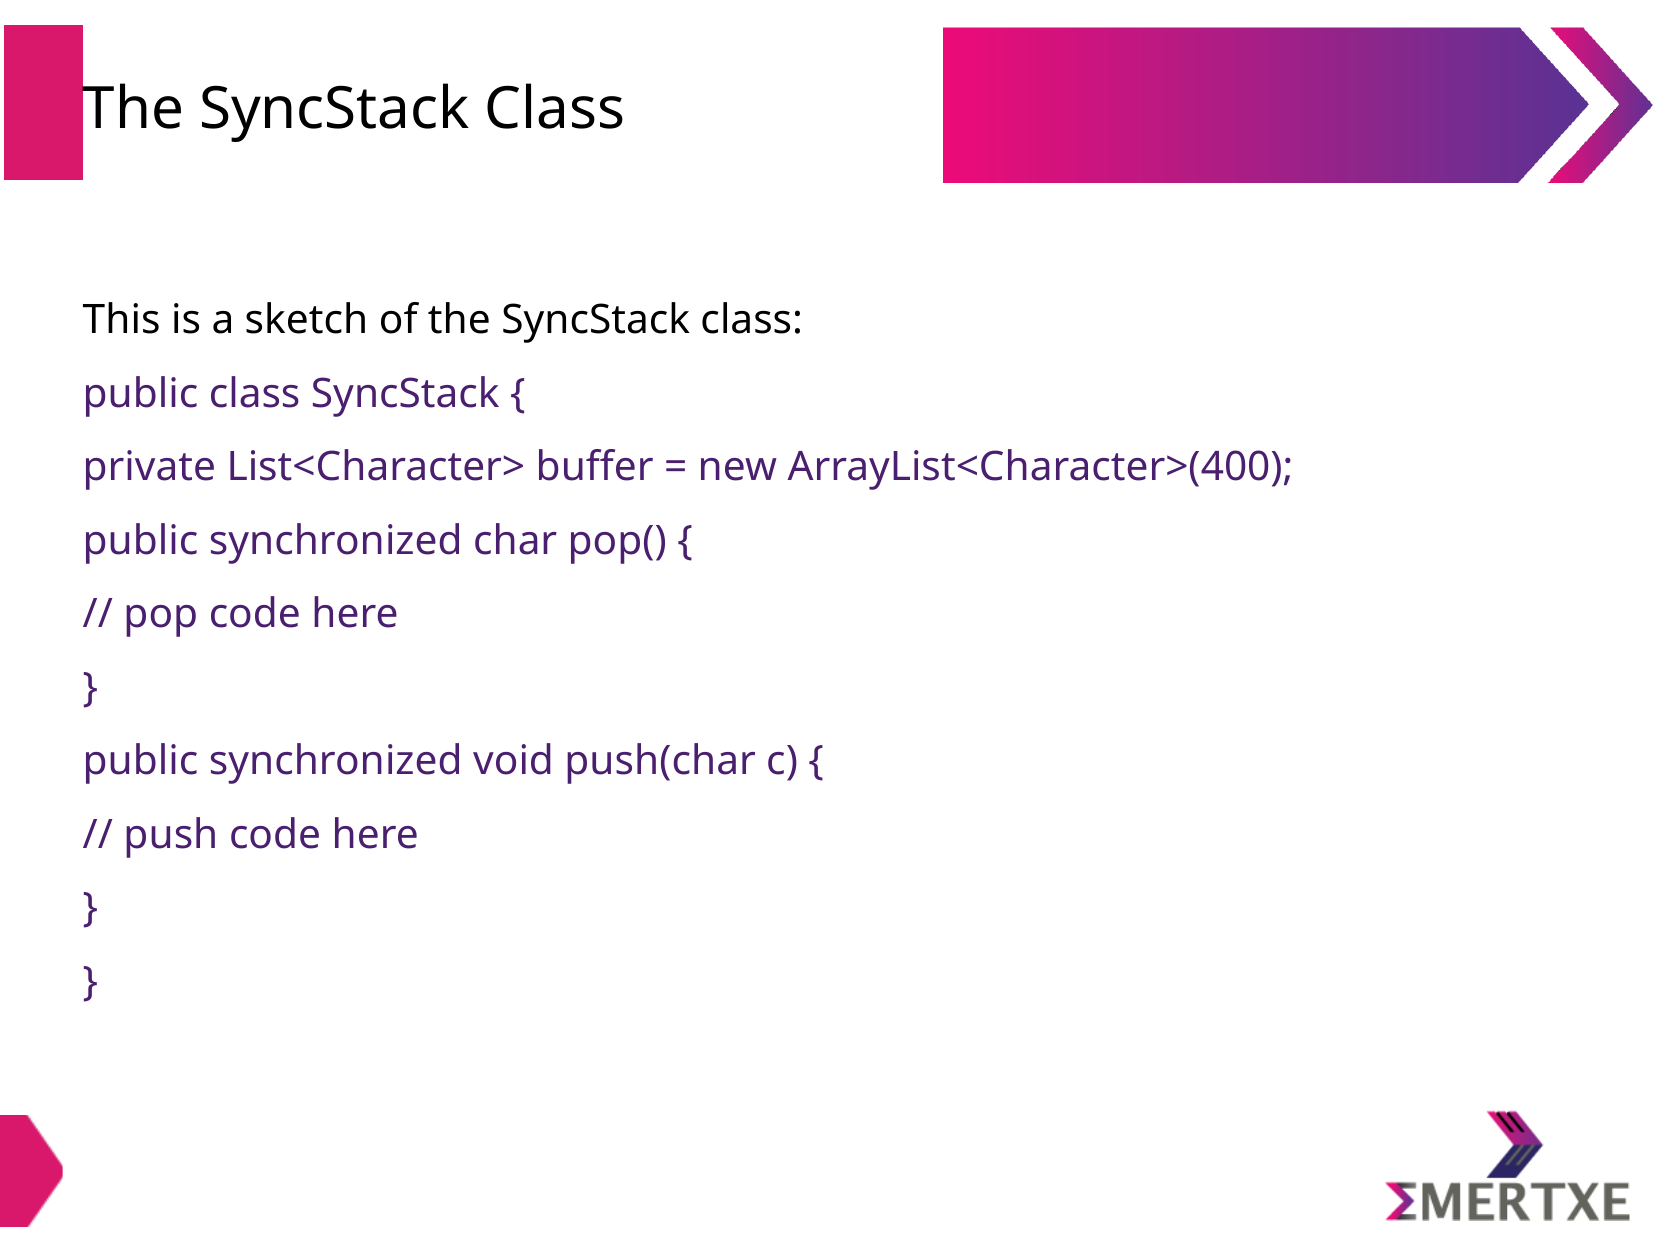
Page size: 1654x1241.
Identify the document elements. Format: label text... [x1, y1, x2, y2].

list This is a sketch of the SyncStack class: public class SyncStack { private List<Character> buffer = new ArrayList<Character>(400); public synchronized char pop() { // pop code here } public synchronized void push(char c) { // push code here } } [82, 290, 1571, 1010]
picture [1571, 27, 1653, 183]
title The SyncStack Class [82, 2, 1571, 210]
picture [1385, 1107, 1631, 1221]
